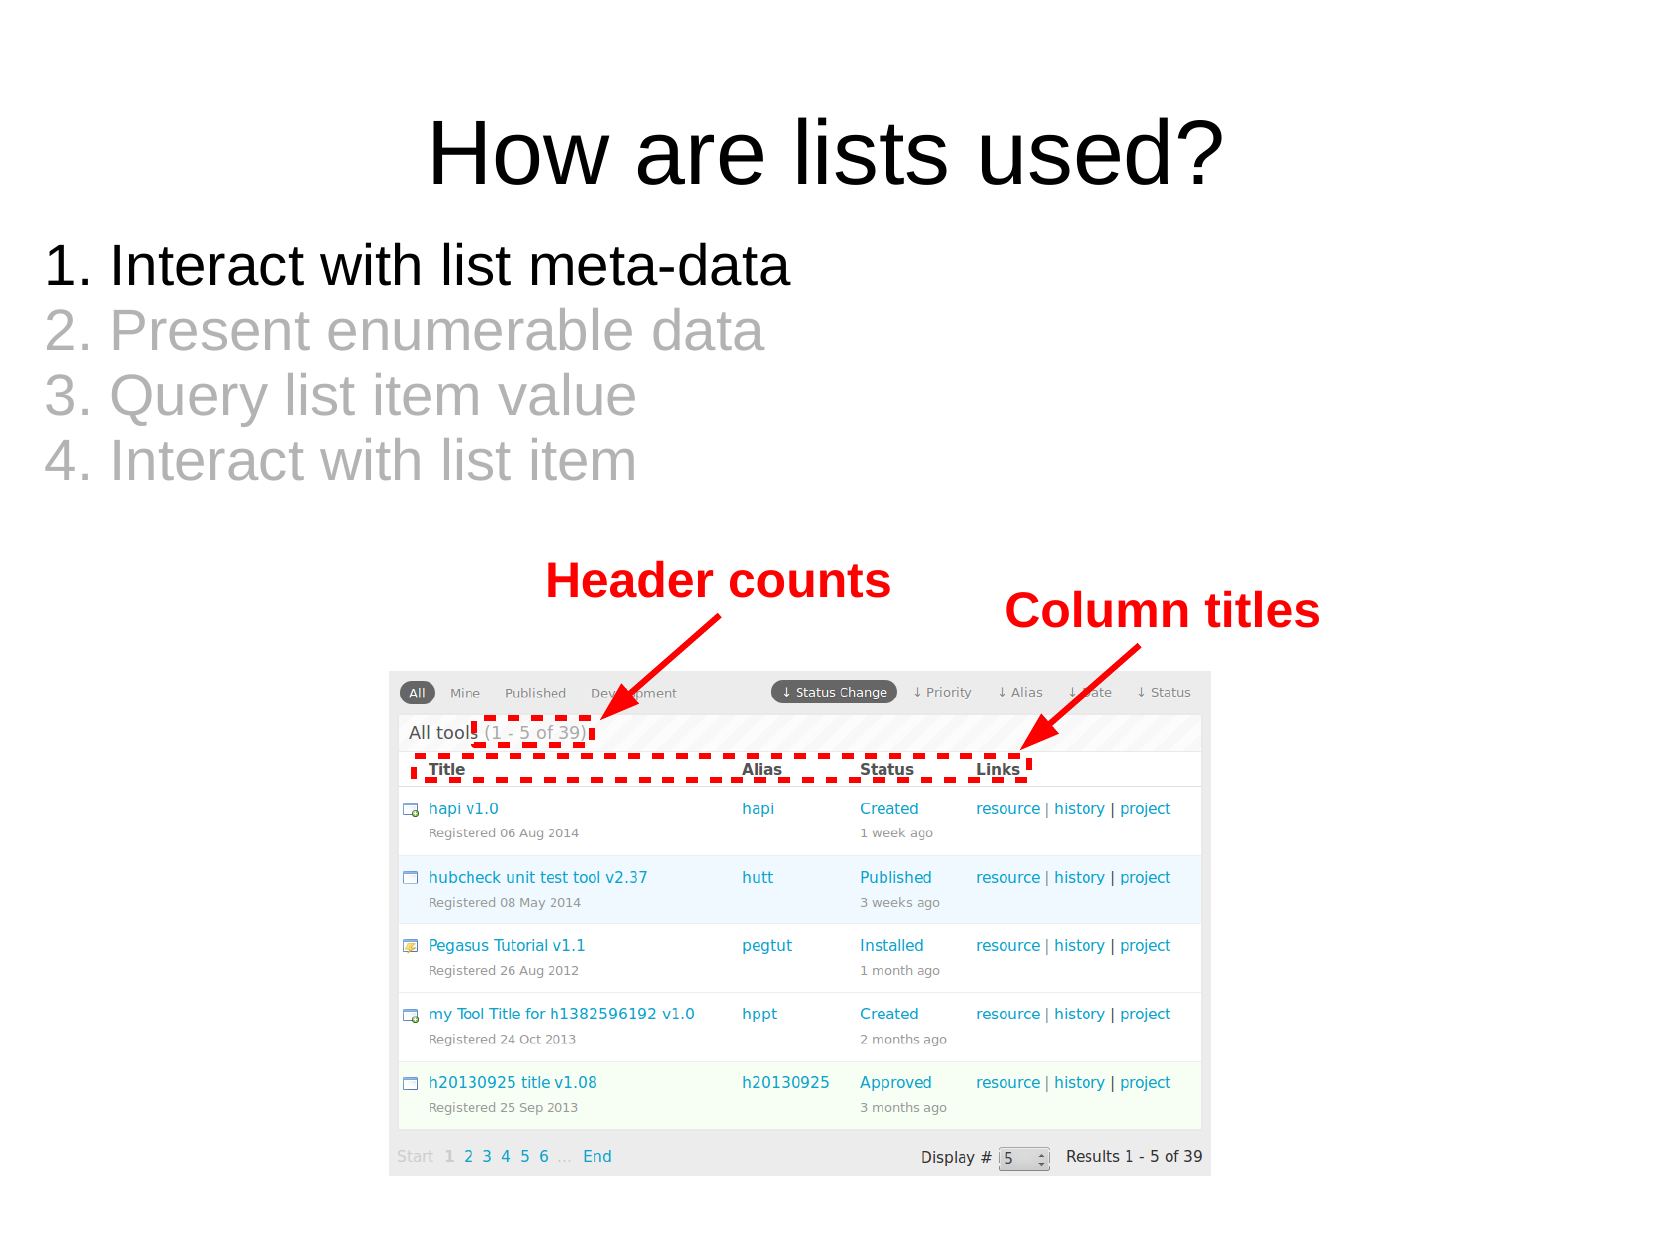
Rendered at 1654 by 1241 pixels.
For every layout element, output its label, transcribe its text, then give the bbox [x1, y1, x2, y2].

text_box Header counts [530, 544, 907, 616]
text_box Column titles [989, 574, 1337, 646]
title How are lists used? [82, 49, 1571, 257]
text_box [30, 300, 855, 504]
picture [389, 671, 1211, 1176]
text_box 1. Interact with list meta-data 2. Present enumerable data 3. Query list item value 4. Interact with list item [30, 225, 840, 300]
